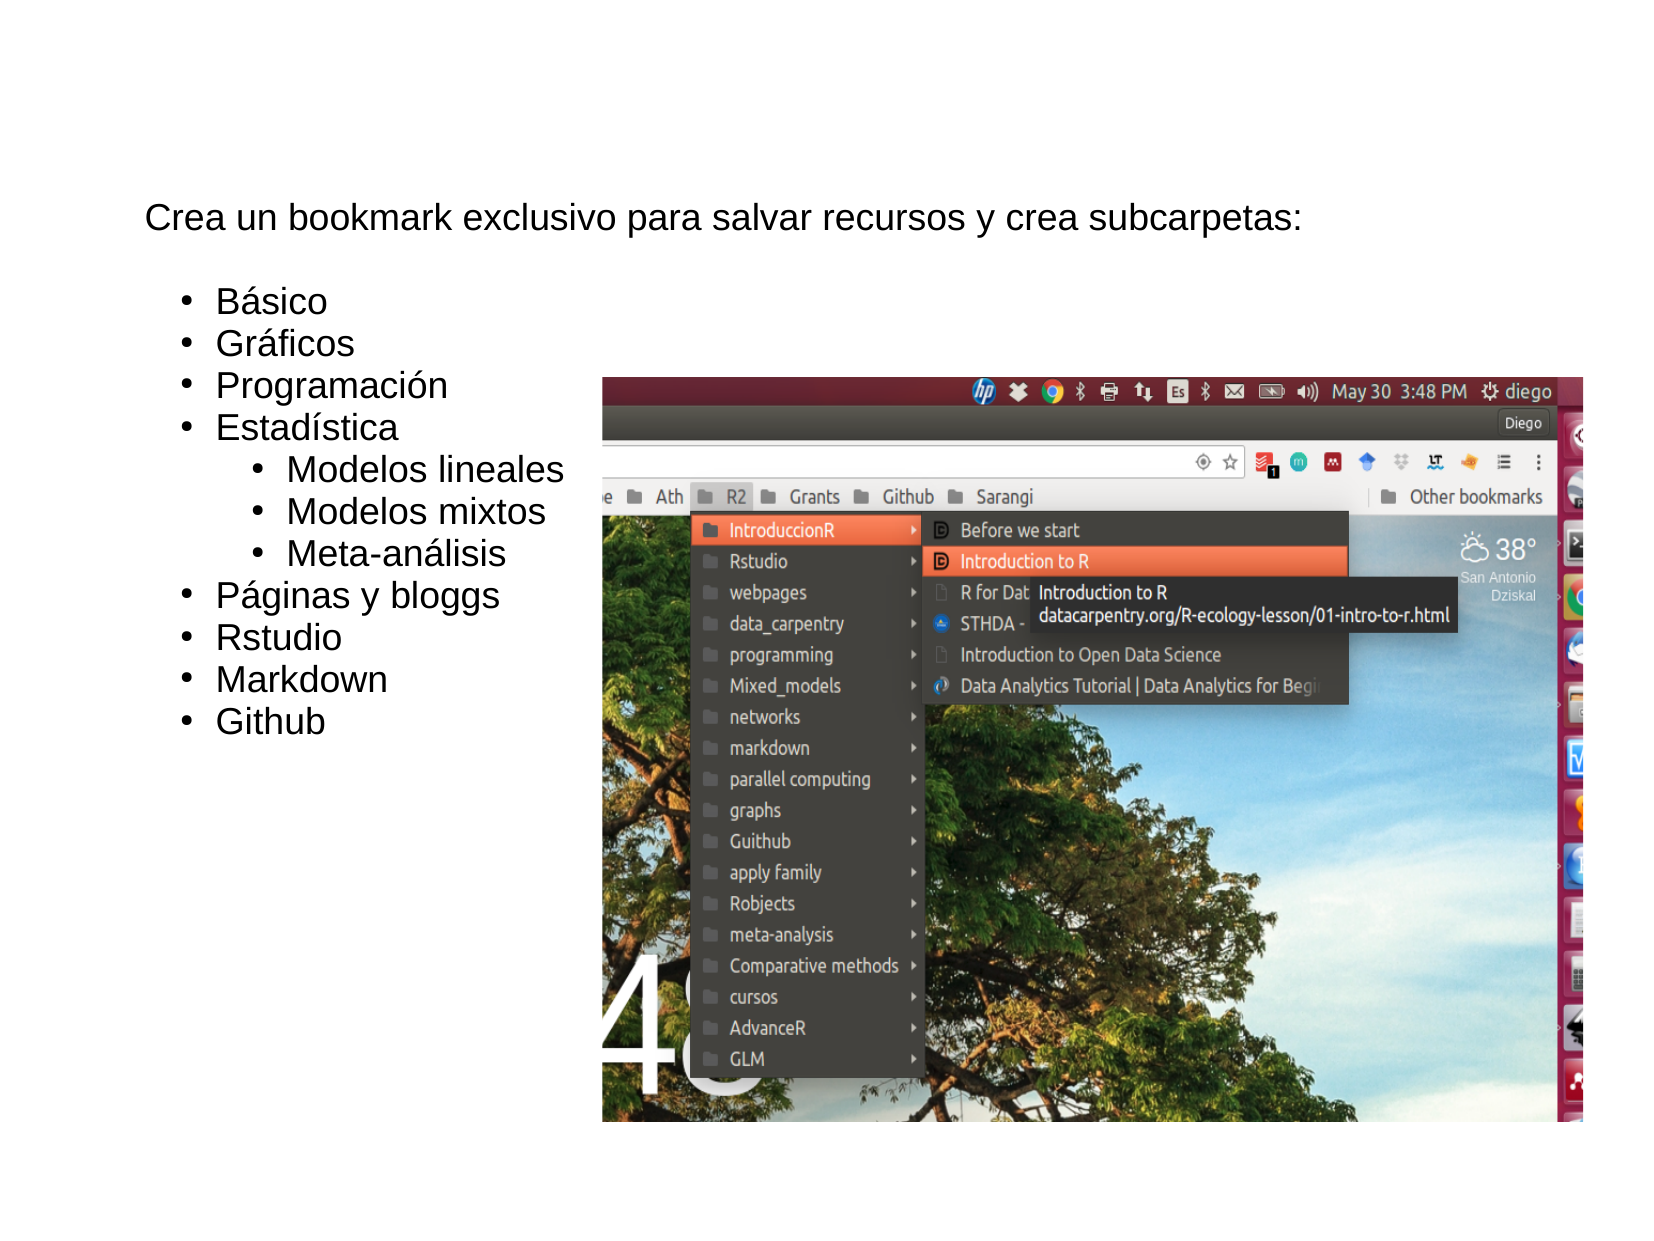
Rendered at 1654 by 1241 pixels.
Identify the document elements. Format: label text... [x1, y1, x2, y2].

picture [602, 377, 1584, 1122]
text_box Crea un bookmark exclusivo para salvar recursos y crea subcarpetas: Básico Gráficos Programación Estadística Modelos lineales Modelos mixtos Meta-análisis Páginas y bloggs Rstudio Markdown Github [129, 188, 1363, 876]
